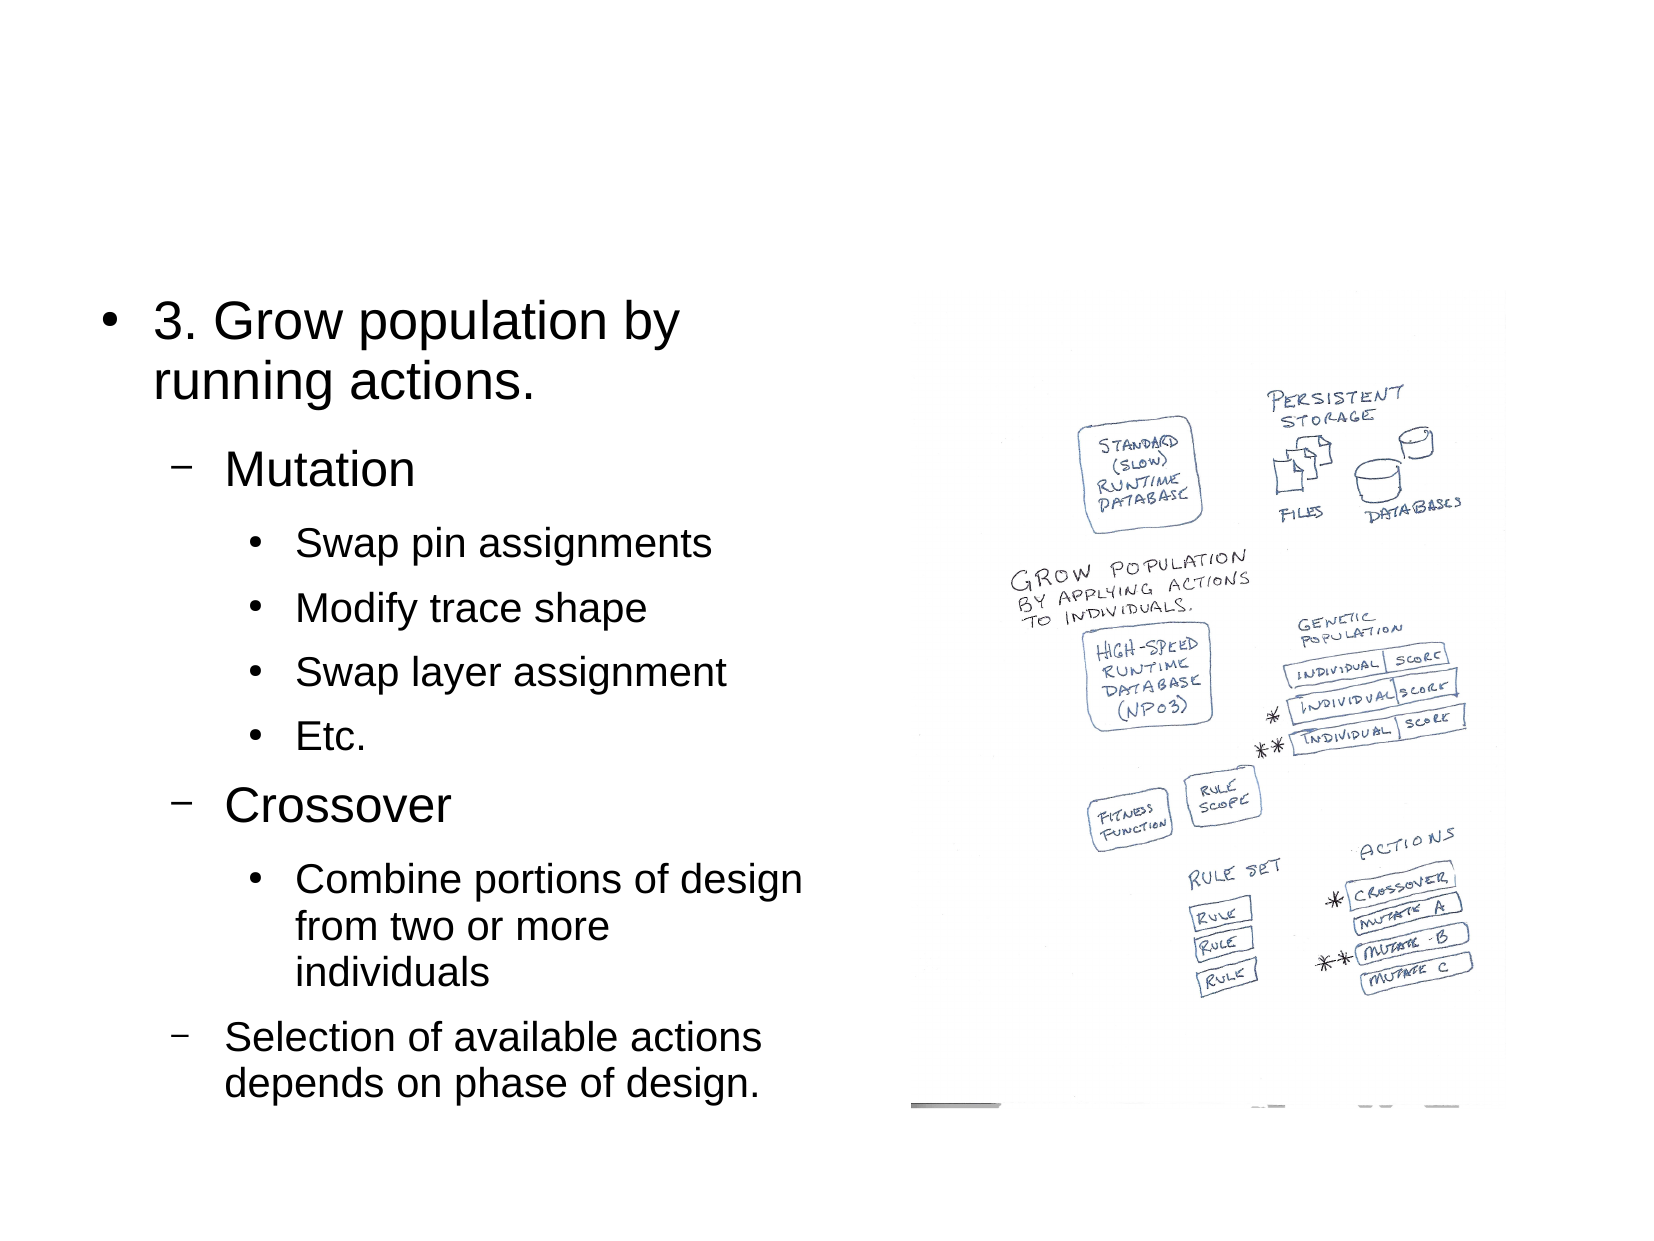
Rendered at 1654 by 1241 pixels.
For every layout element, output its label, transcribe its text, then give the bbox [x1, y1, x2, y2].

picture [911, 290, 1506, 1109]
list 3. Grow population by running actions. Mutation Swap pin assignments Modify trace shape Swap layer assignment Etc. Crossover Combine portions of design from two or more individuals Selection of available actions depends on phase of design. [82, 290, 809, 1184]
